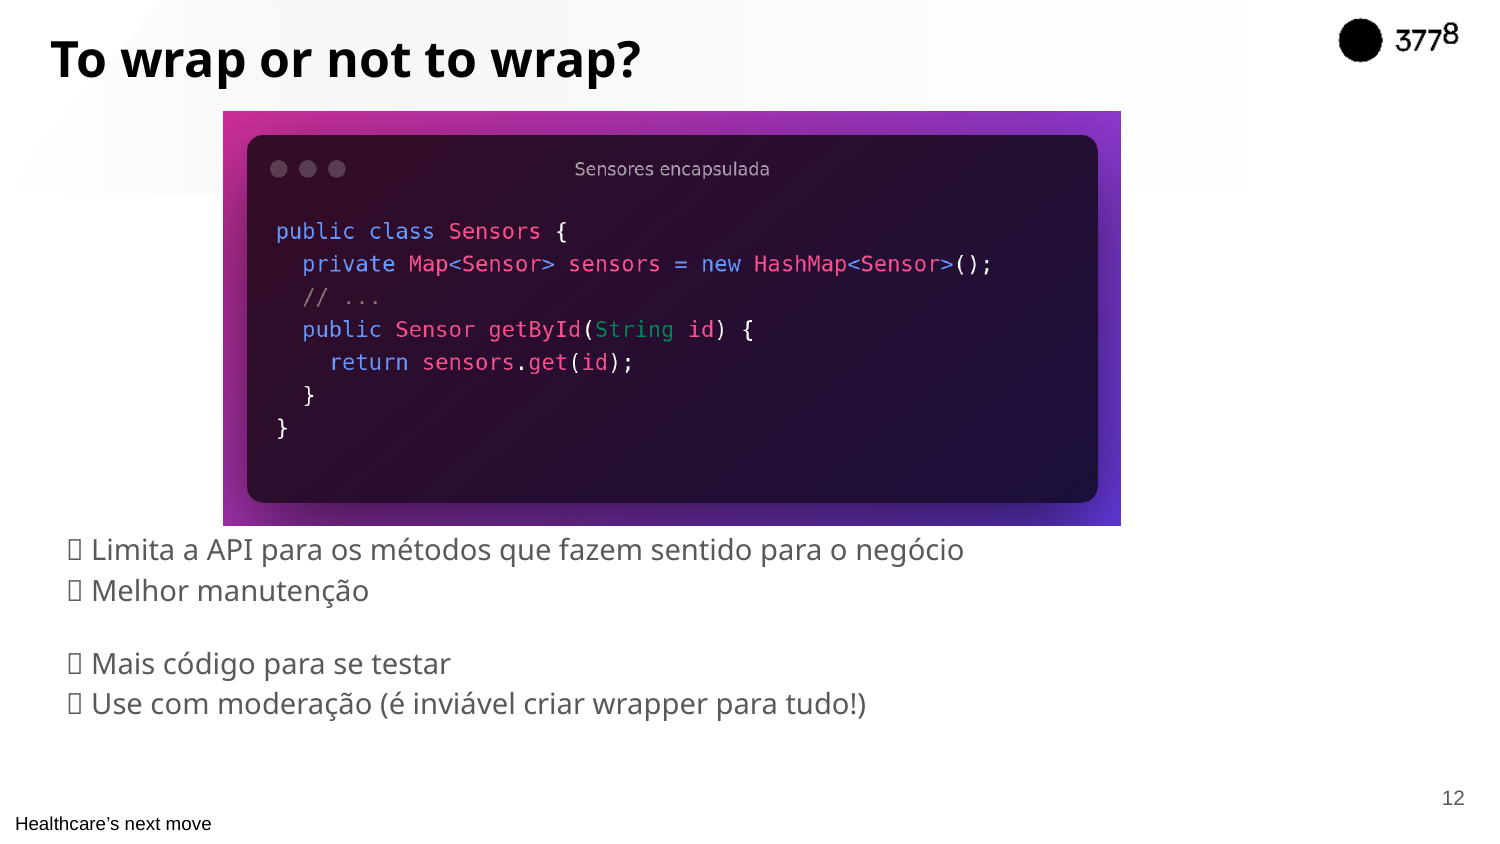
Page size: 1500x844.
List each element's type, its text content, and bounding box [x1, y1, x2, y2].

list ✅ Limita a API para os métodos que fazem sentido para o negócio ✅ Melhor manutenção ❌ Mais código para se testar ❌ Use com moderação (é inviável criar wrapper para tudo!) [51, 511, 1449, 750]
title To wrap or not to wrap? [35, 12, 1308, 107]
slide_number <number> [1389, 764, 1480, 830]
picture [0, 0, 1500, 526]
